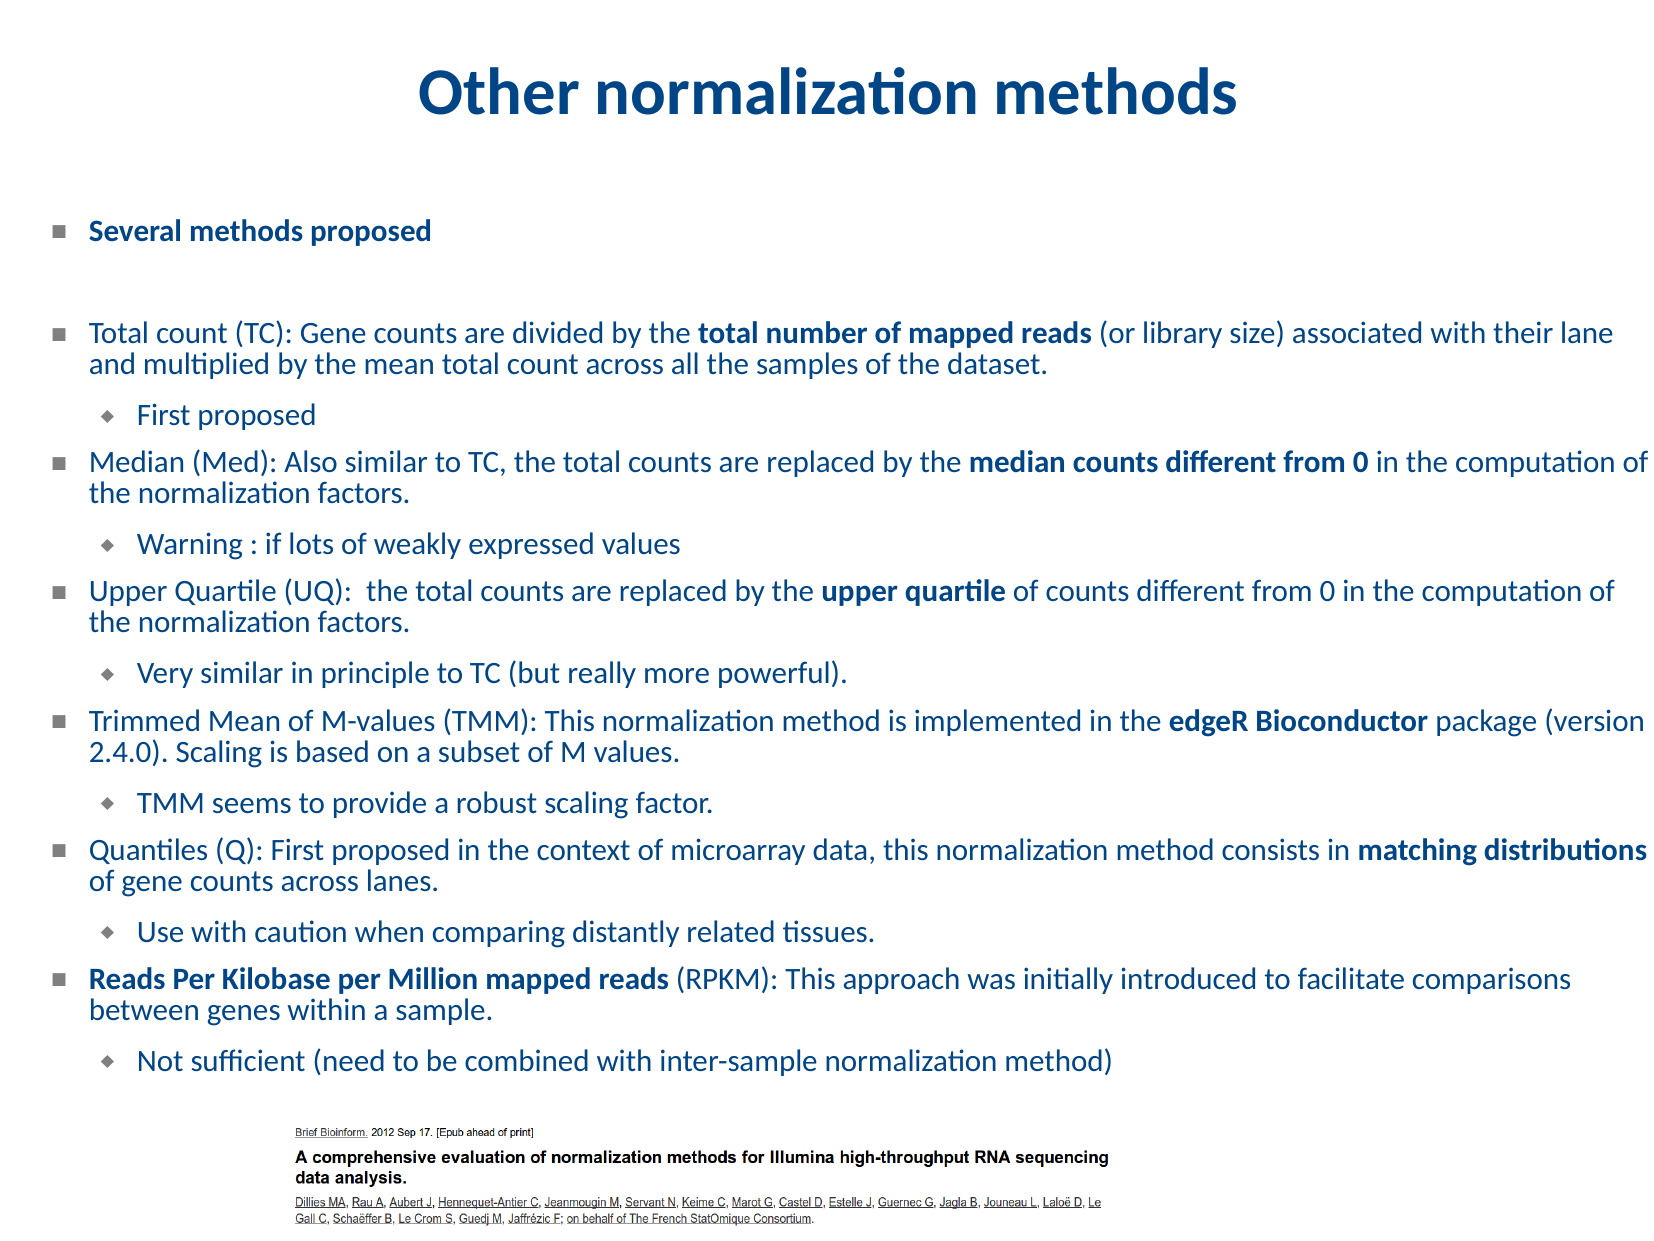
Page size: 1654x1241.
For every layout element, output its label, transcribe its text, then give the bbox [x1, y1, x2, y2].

picture [286, 1119, 1112, 1232]
title Other normalization methods [85, 18, 1574, 177]
list Several methods proposed Total count (TC): Gene counts are divided by the total number of mapped reads (or library size) associated with their lane and multiplied by the mean total count across all the samples of the dataset. First proposed Median (Med): Also similar to TC, the total counts are replaced by the median counts different from 0 in the computation of the normalization factors. Warning : if lots of weakly expressed values Upper Quartile (UQ): the total counts are replaced by the upper quartile of counts different from 0 in the computation of the normalization factors. Very similar in principle to TC (but really more powerful). Trimmed Mean of M-values (TMM): This normalization method is implemented in the edgeR Bioconductor package (version 2.4.0). Scaling is based on a subset of M values. TMM seems to provide a robust scaling factor. Quantiles (Q): First proposed in the context of microarray data, this normalization method consists in matching distributions of gene counts across lanes. Use with caution when comparing distantly related tissues. Reads Per Kilobase per Million mapped reads (RPKM): This approach was initially introduced to facilitate comparisons between genes within a sample. Not sufficient (need to be combined with inter-sample normalization method) [40, 218, 1654, 1088]
